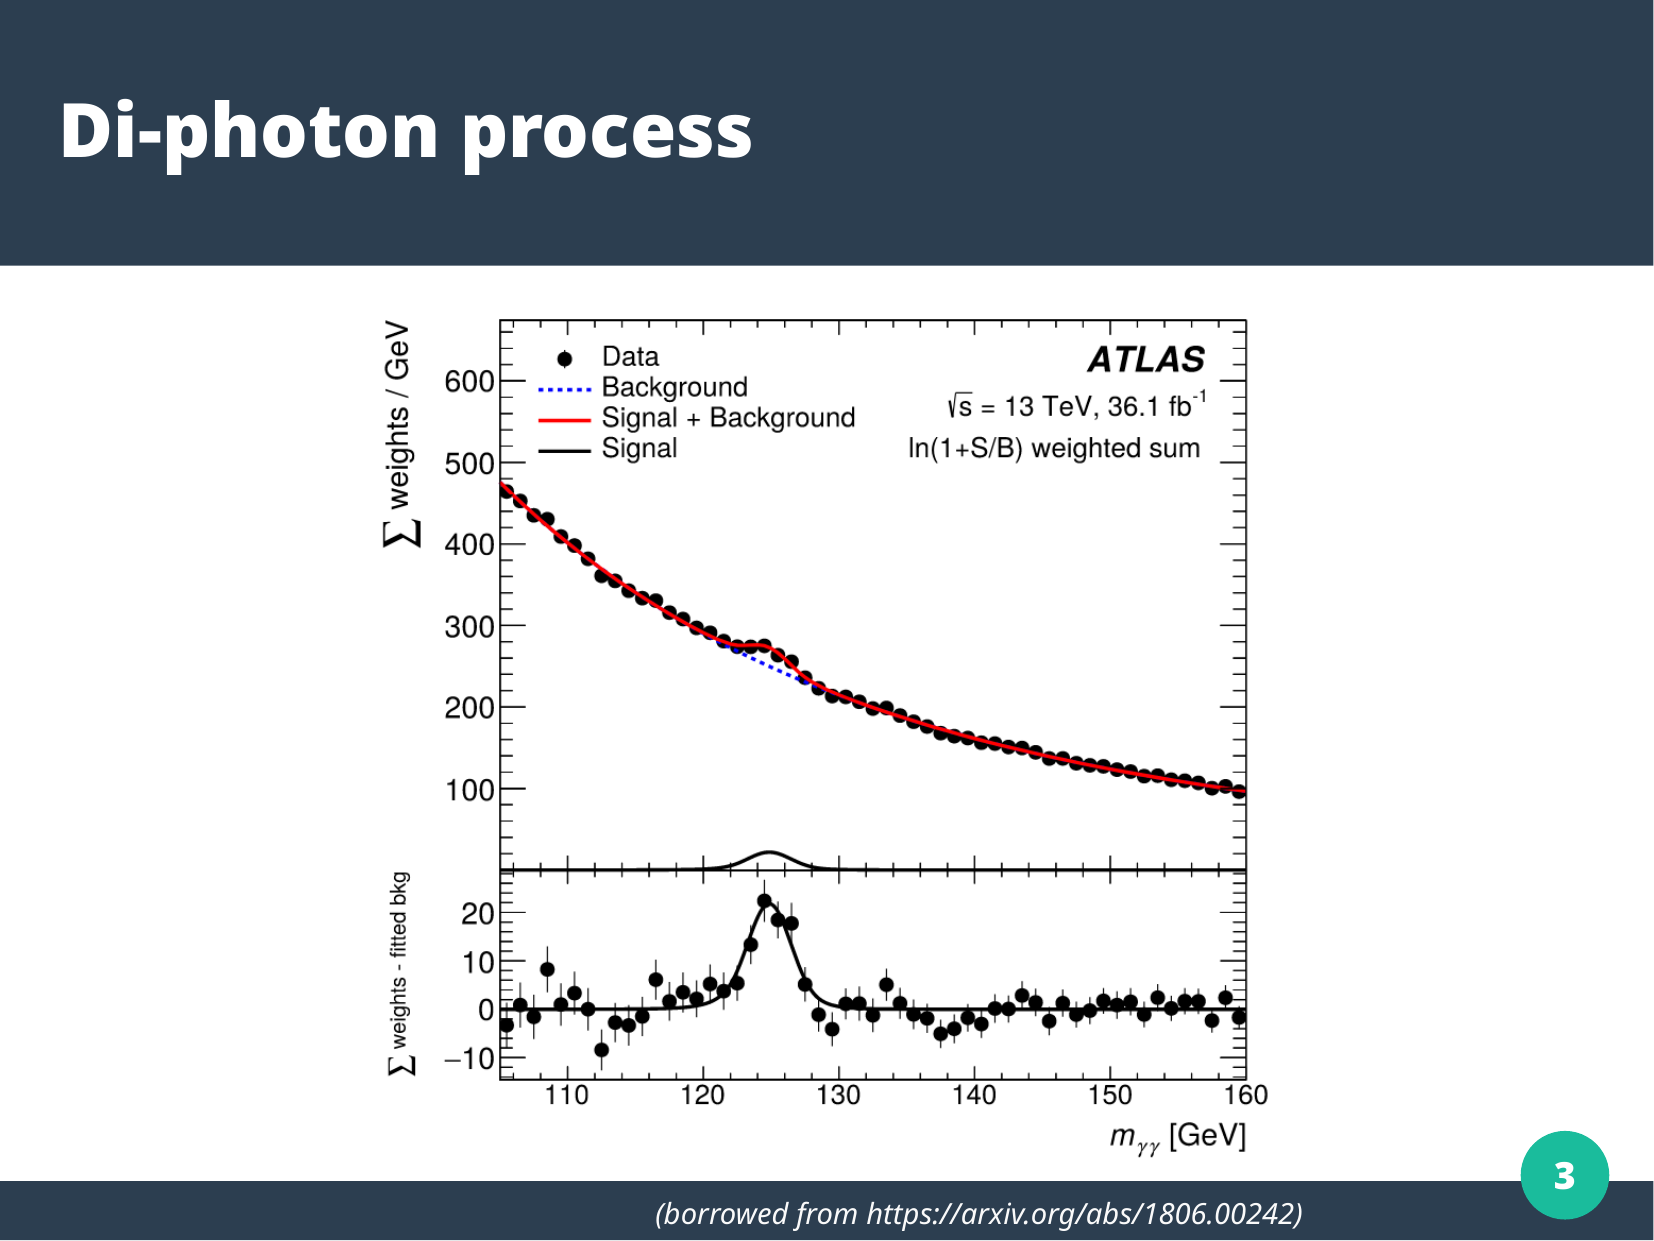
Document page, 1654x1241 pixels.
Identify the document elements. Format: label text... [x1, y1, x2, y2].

picture [360, 282, 1291, 1170]
text_box (borrowed from https://arxiv.org/abs/1806.00242) [640, 1185, 1258, 1238]
title Di-photon process [59, 49, 1595, 207]
